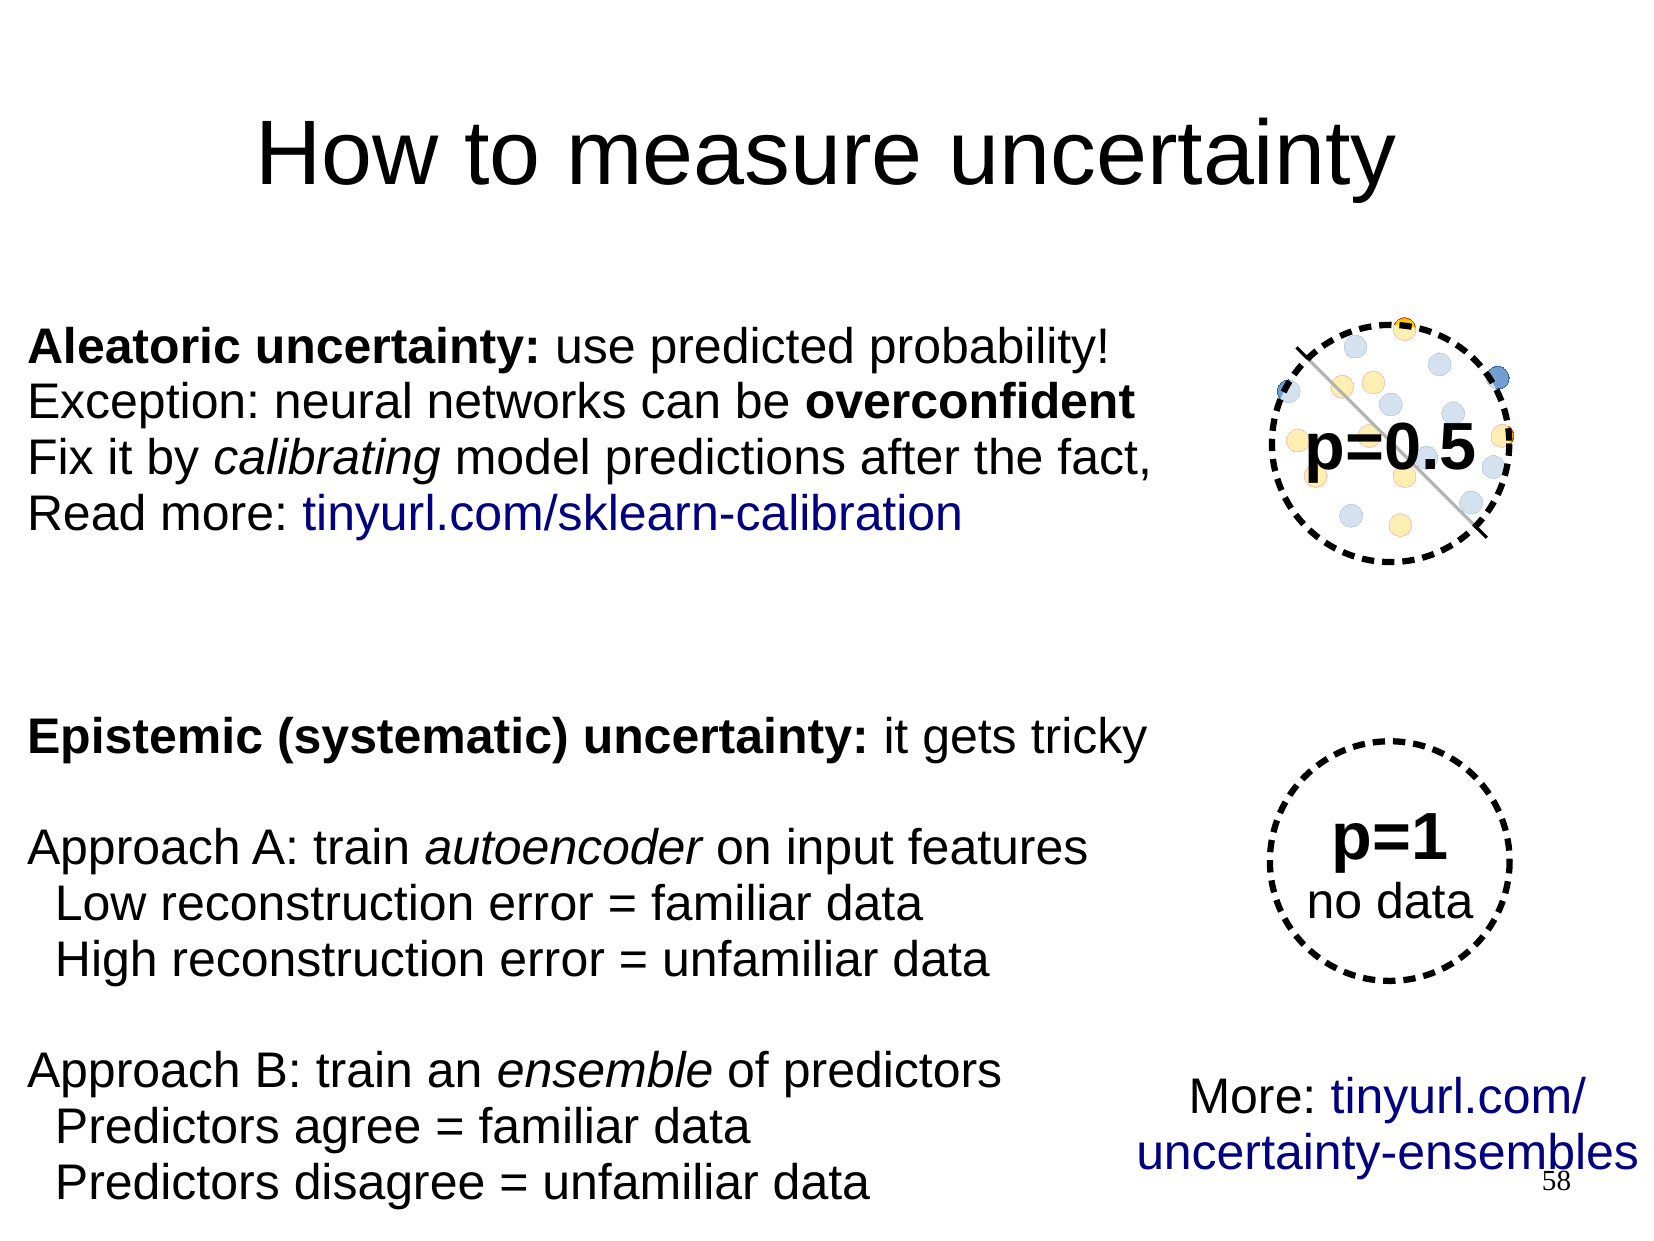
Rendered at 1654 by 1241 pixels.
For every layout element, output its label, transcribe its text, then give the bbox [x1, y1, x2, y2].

text_box [1510, 427, 1514, 445]
text_box More: tinyurl.com/uncertainty-ensembles [1080, 1061, 1654, 1230]
text_box [1344, 741, 1435, 750]
title How to measure uncertainty [82, 49, 1571, 169]
text_box p=1 no data [1270, 750, 1510, 978]
text_box p=0.5 [1272, 333, 1510, 559]
text_box [1347, 317, 1434, 333]
text_box Aleatoric uncertainty: use predicted probability! Exception: neural networks can be overconfident Fix it by calibrating model predictions after the fact, Read more: tinyurl.com/sklearn-calibration Epistemic (systematic) uncertainty: it gets tricky Approach A: train autoencoder on input features Low reconstruction error = familiar data High reconstruction error = unfamiliar data Approach B: train an ensemble of predictors Predictors agree = familiar data Predictors disagree = unfamiliar data [27, 169, 1636, 1241]
text_box [1363, 559, 1418, 563]
